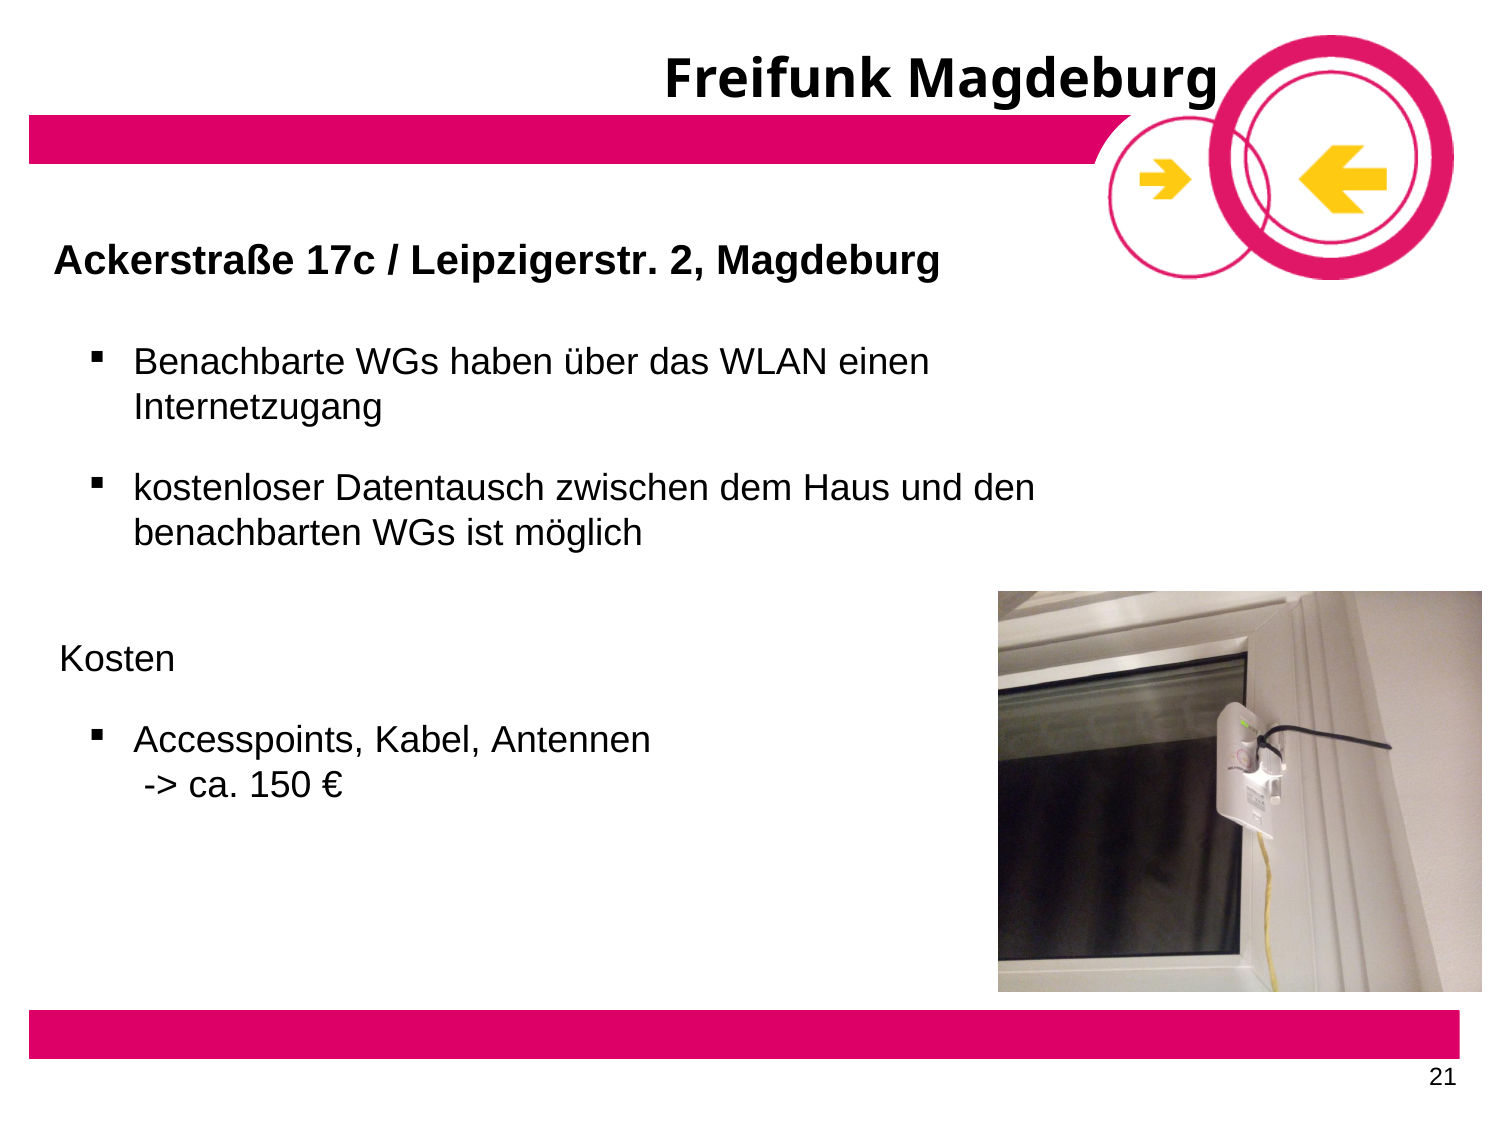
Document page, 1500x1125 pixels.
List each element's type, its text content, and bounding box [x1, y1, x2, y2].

picture [1107, 73, 1114, 91]
text_box Ackerstraße 17c / Leipzigerstr. 2, Magdeburg [53, 233, 1046, 313]
picture [998, 591, 1482, 992]
picture [1107, 35, 1454, 280]
text_box Benachbarte WGs haben über das WLAN einen Internetzugang kostenloser Datentausch zwischen dem Haus und den benachbarten WGs ist möglich Kosten Accesspoints, Kabel, Antennen -> ca. 150 € [59, 337, 1124, 985]
